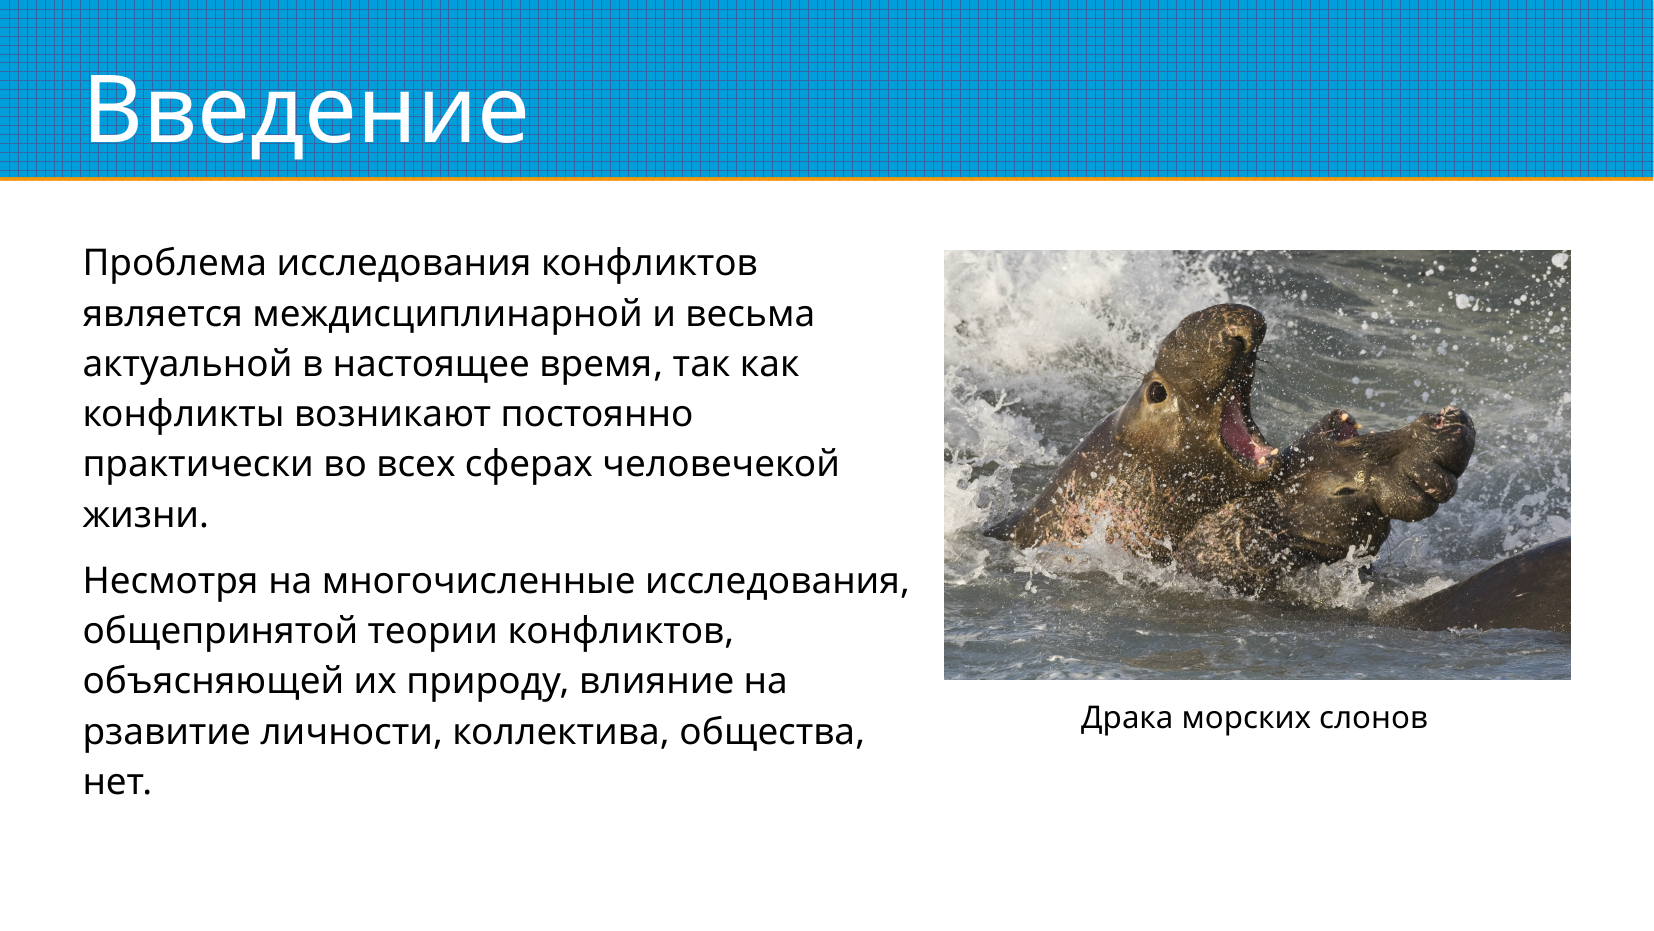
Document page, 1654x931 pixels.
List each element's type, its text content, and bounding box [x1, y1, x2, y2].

picture [944, 250, 1571, 680]
title Введение [82, 14, 1571, 171]
text_box Драка морских слонов [944, 688, 1565, 744]
list Проблема исследования конфликтов является междисциплинарной и весьма актуальной в настоящее время, так как конфликты возникают постоянно практически во всех сферах человечекой жизни. Несмотря на многочисленные исследования, общепринятой теории конфликтов, объясняющей их природу, влияние на рзавитие личности, коллектива, общества, нет. [82, 236, 916, 811]
